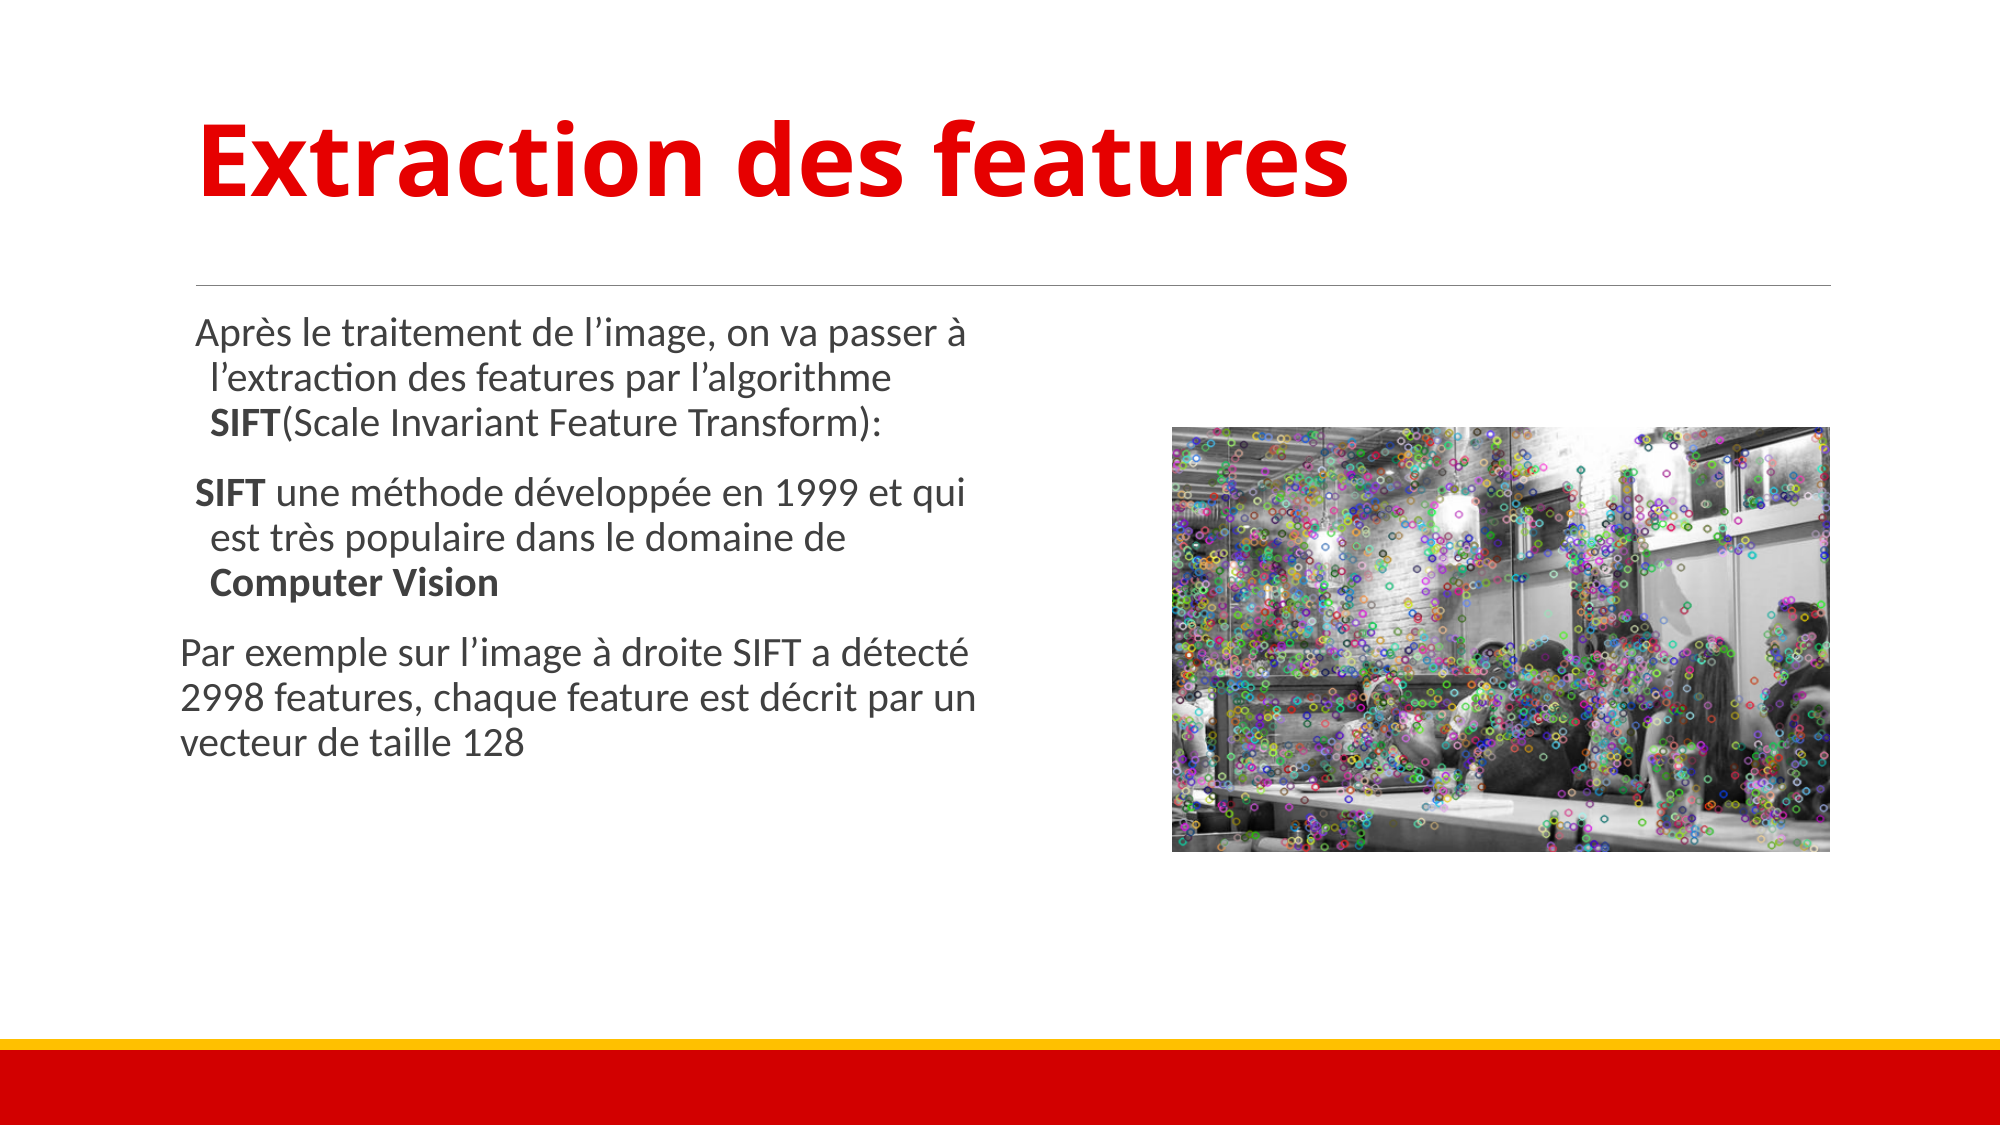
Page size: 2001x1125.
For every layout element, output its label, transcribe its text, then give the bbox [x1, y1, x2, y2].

list Après le traitement de l’image, on va passer à l’extraction des features par l’algorithme SIFT(Scale Invariant Feature Transform): SIFT une méthode développée en 1999 et qui est très populaire dans le domaine de Computer Vision Par exemple sur l’image à droite SIFT a détecté 2998 features, chaque feature est décrit par un vecteur de taille 128 [180, 302, 991, 963]
picture [1172, 427, 1830, 852]
title Extraction des features [180, 47, 1831, 286]
